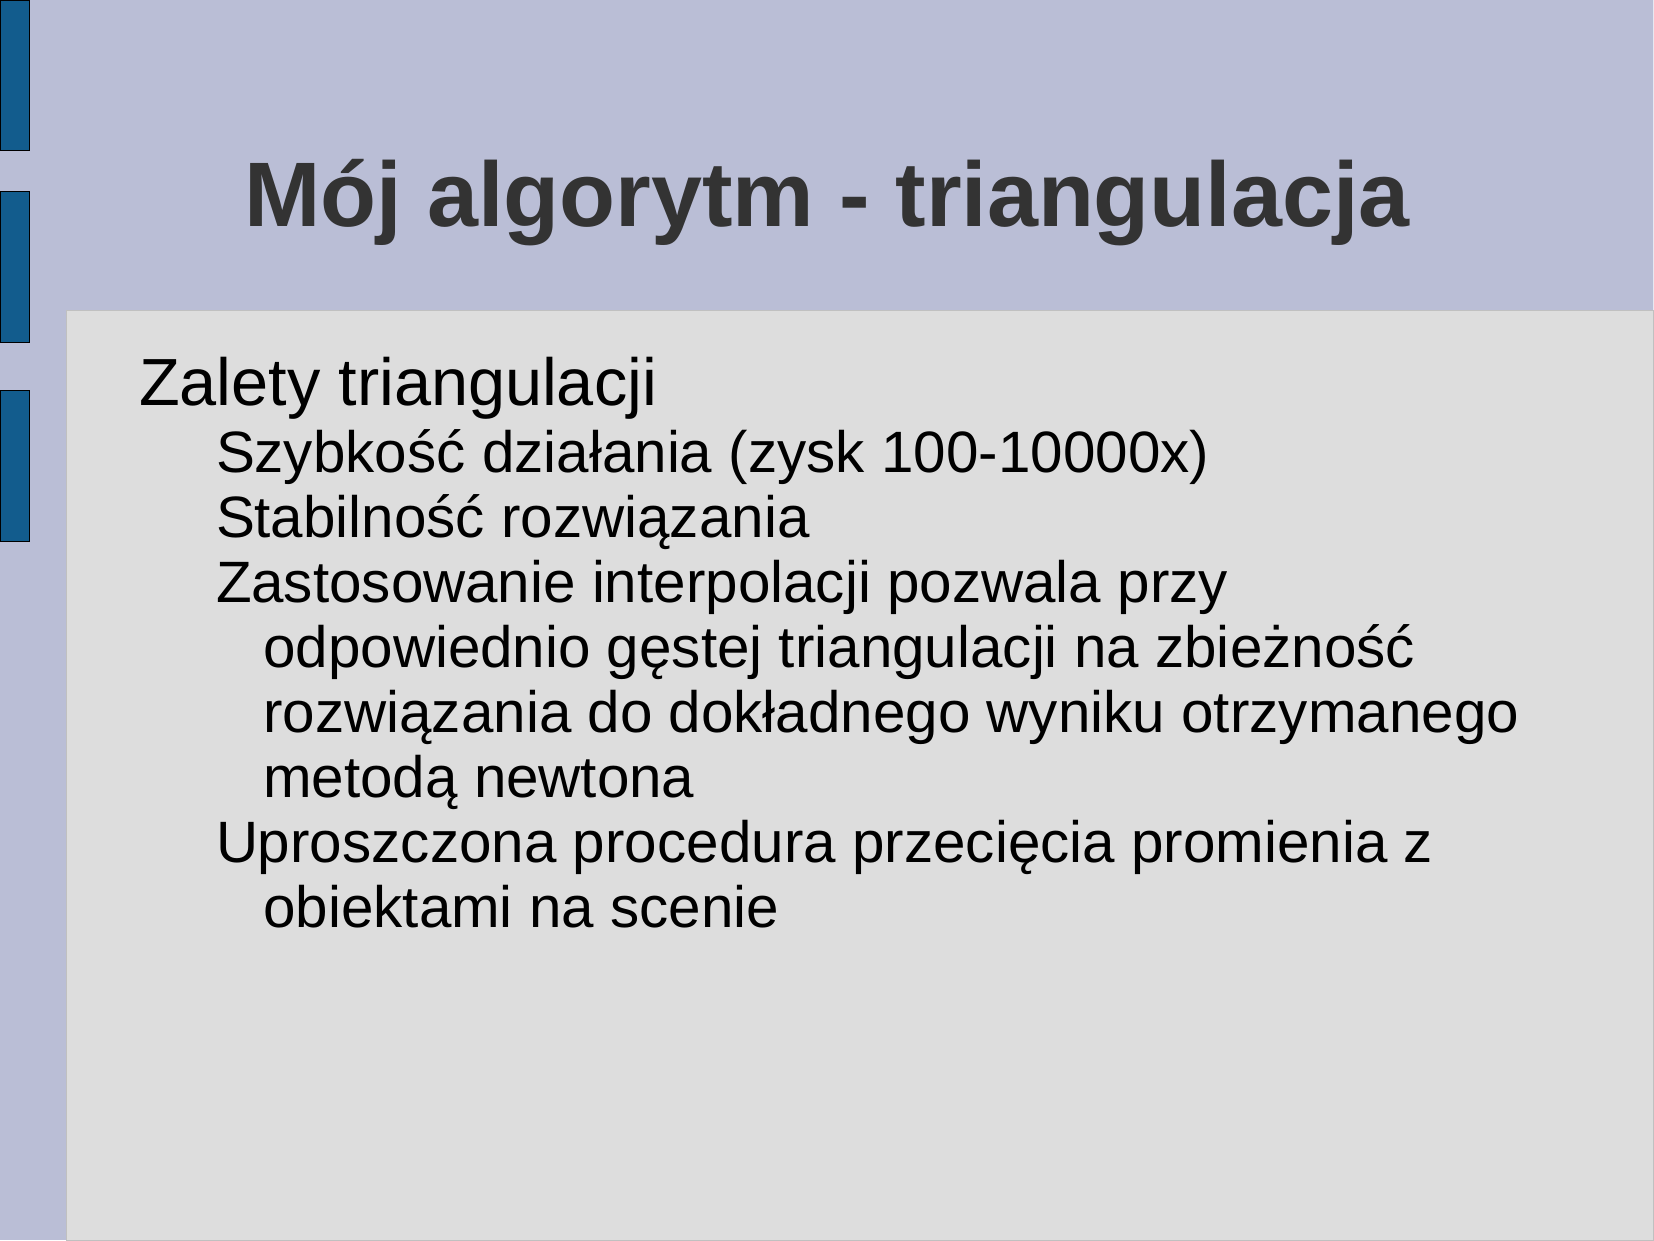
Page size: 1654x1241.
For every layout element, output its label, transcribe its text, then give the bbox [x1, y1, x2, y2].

list Zalety triangulacji Szybkość działania (zysk 100-10000x) Stabilność rozwiązania Zastosowanie interpolacji pozwala przy odpowiednio gęstej triangulacji na zbieżność rozwiązania do dokładnego wyniku otrzymanego metodą newtona Uproszczona procedura przecięcia promienia z obiektami na scenie [121, 344, 1534, 1127]
title Mój algorytm - triangulacja [121, 91, 1534, 299]
